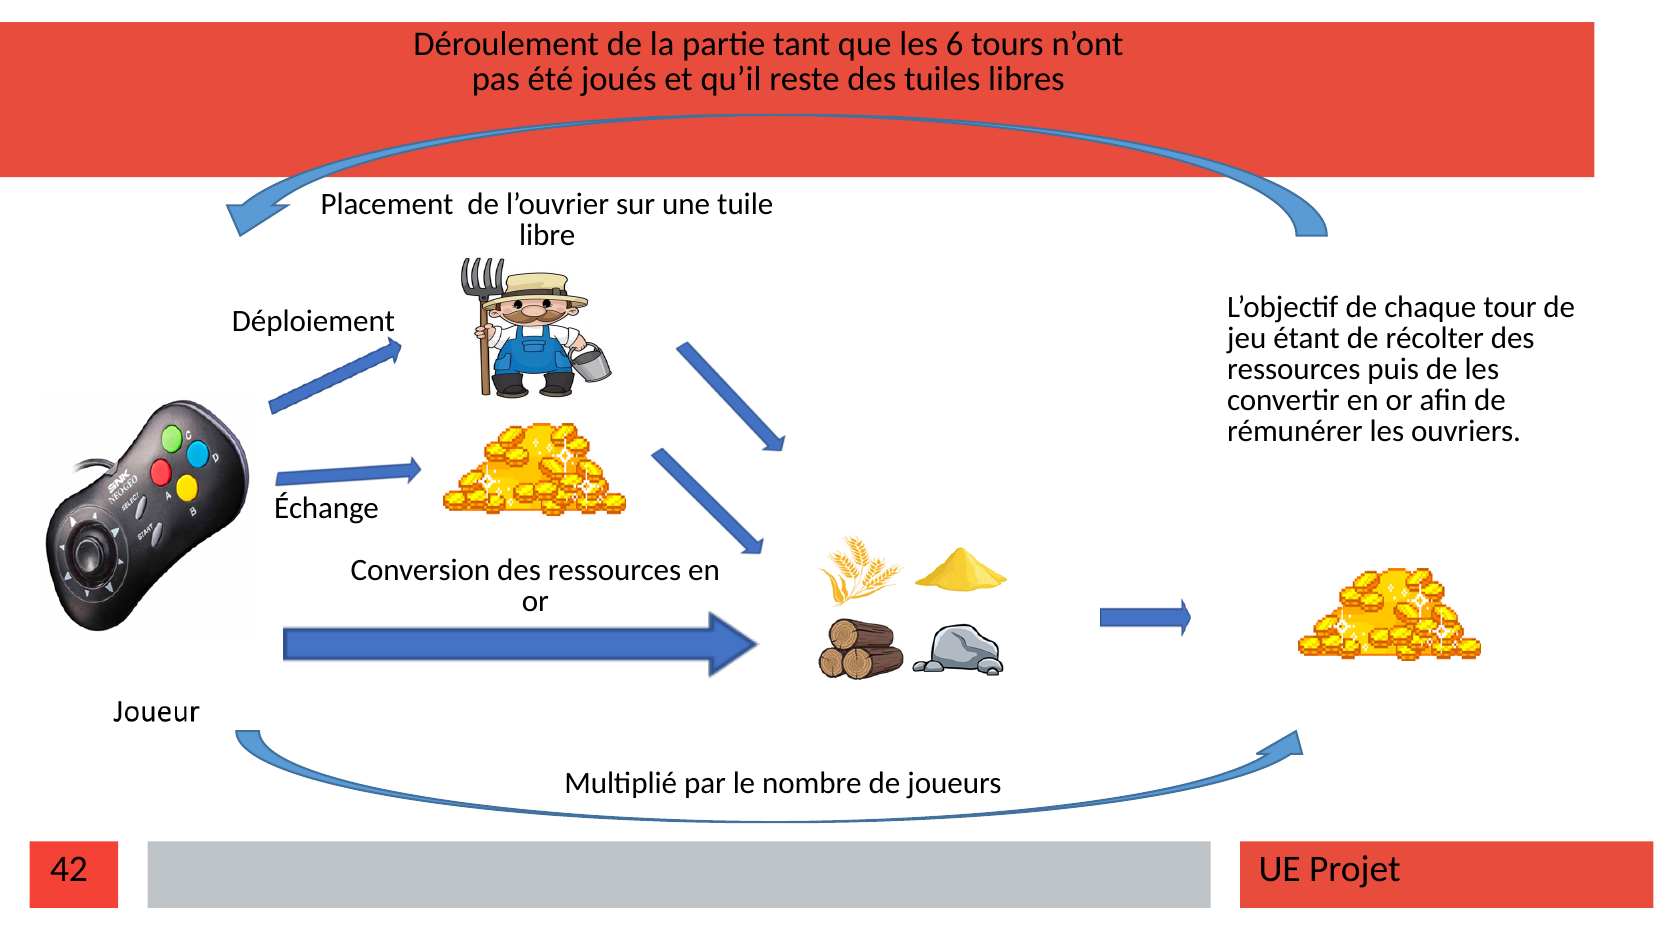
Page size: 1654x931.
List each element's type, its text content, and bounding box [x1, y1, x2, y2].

picture [454, 308, 619, 404]
text_box Échange [259, 487, 425, 575]
text_box Déploiement [188, 300, 439, 391]
text_box Placement de l’ouvrier sur une tuile libre [295, 183, 800, 308]
text_box 42 [22, 845, 116, 908]
picture [22, 680, 291, 749]
text_box L’objectif de chaque tour de jeu étant de récolter des ressources puis de les convertir en or afin de rémunérer les ouvriers. [1212, 287, 1605, 555]
picture [752, 610, 760, 679]
text_box [1165, 149, 1327, 236]
picture [908, 617, 1009, 676]
text_box [1134, 731, 1303, 799]
picture [40, 395, 255, 636]
picture [268, 391, 425, 487]
text_box UE Projet [1243, 845, 1605, 907]
text_box Déroulement de la partie tant que les 6 tours n’ont pas été joués et qu’il reste des tuiles libres [372, 22, 1165, 158]
text_box [236, 731, 432, 803]
text_box [227, 152, 381, 236]
text_box Conversion des ressources en or [318, 549, 752, 709]
text_box Multiplié par le nombre de joueurs [432, 763, 1134, 851]
picture [1298, 568, 1481, 661]
picture [649, 321, 790, 557]
picture [1100, 597, 1191, 637]
picture [816, 613, 904, 684]
picture [283, 610, 318, 679]
picture [443, 423, 626, 516]
picture [815, 524, 1016, 614]
